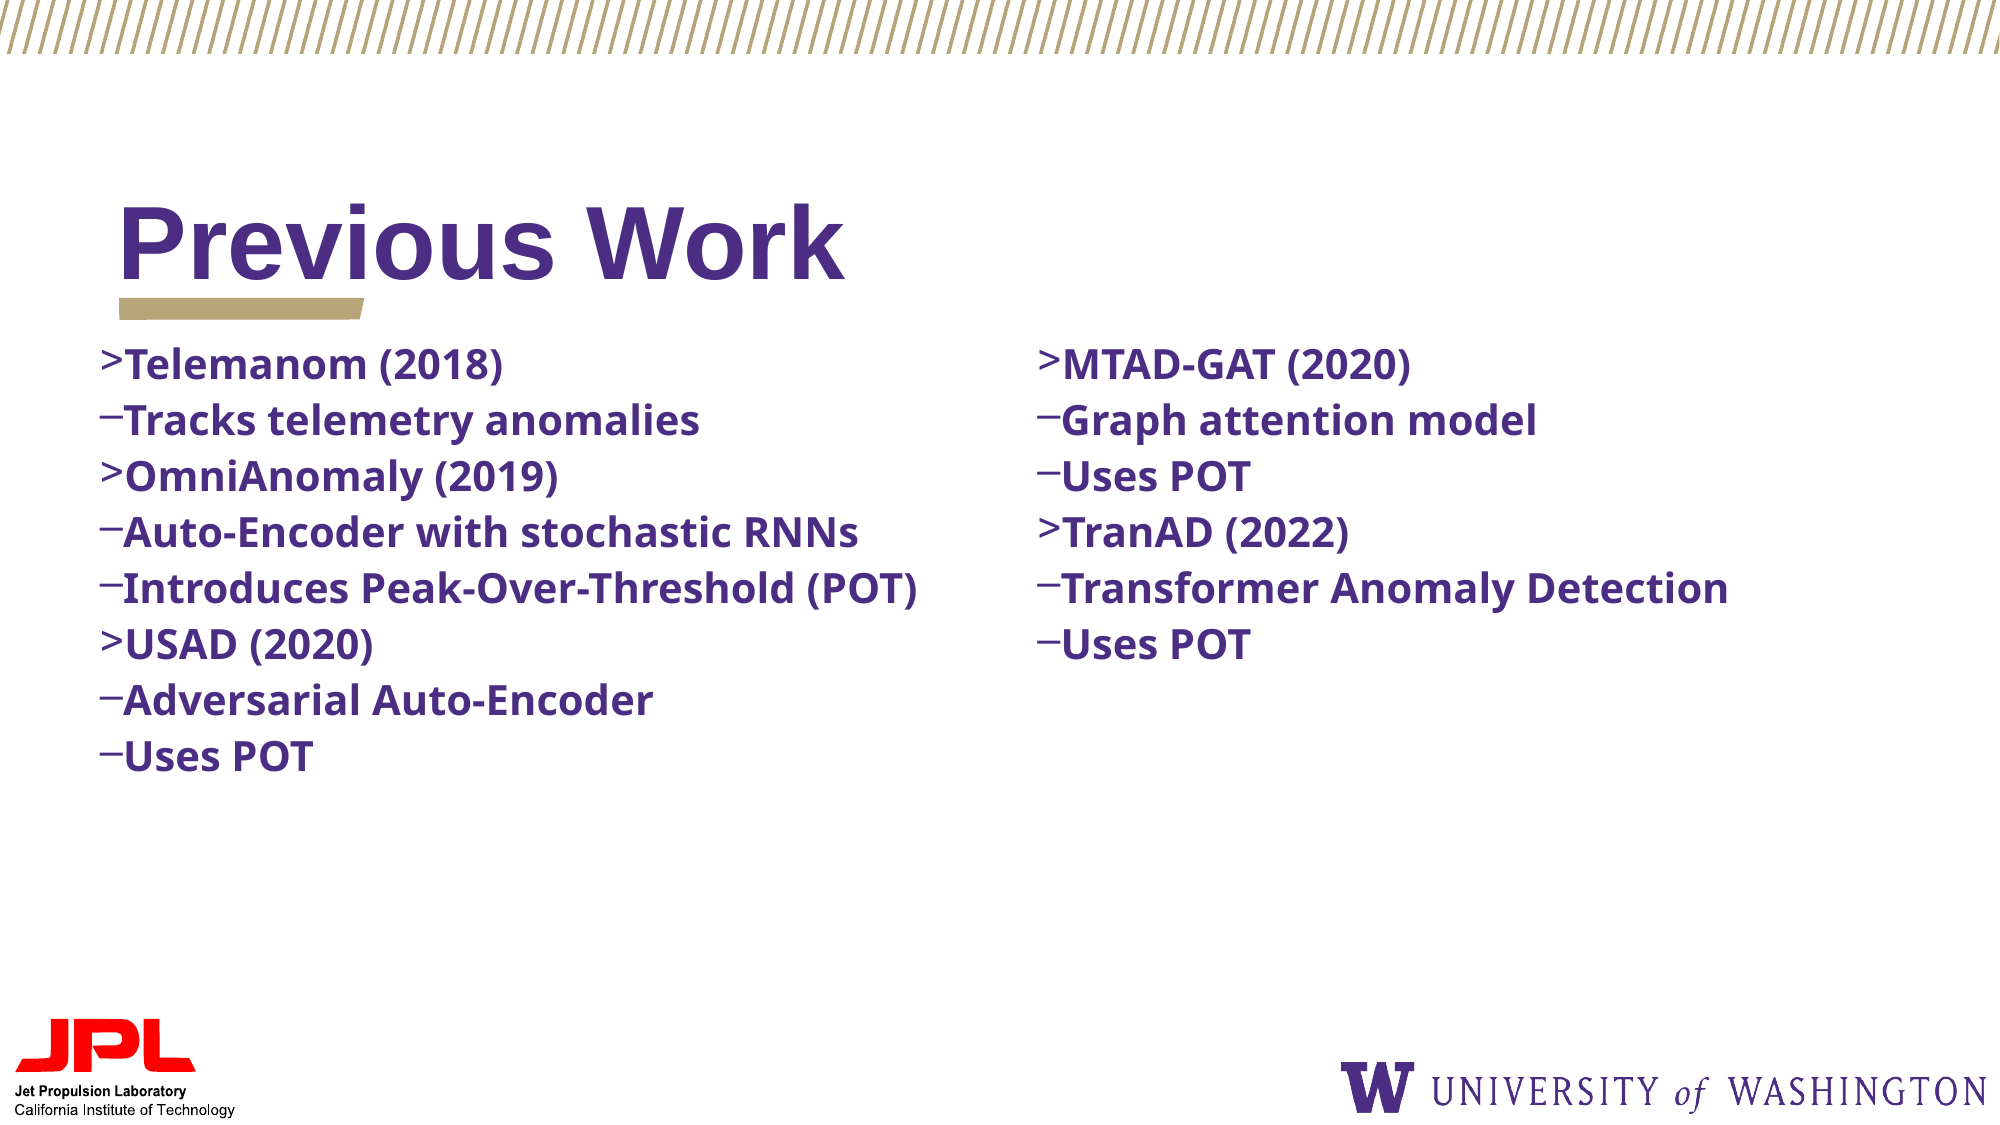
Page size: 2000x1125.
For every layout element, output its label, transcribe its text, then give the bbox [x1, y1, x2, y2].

list MTAD-GAT (2020) Graph attention model Uses POT TranAD (2022) Transformer Anomaly Detection Uses POT [1037, 337, 1913, 976]
title Previous Work [117, 112, 1918, 300]
list Telemanom (2018) Tracks telemetry anomalies OmniAnomaly (2019) Auto-Encoder with stochastic RNNs Introduces Peak-Over-Threshold (POT) USAD (2020) Adversarial Auto-Encoder Uses POT [99, 337, 976, 976]
